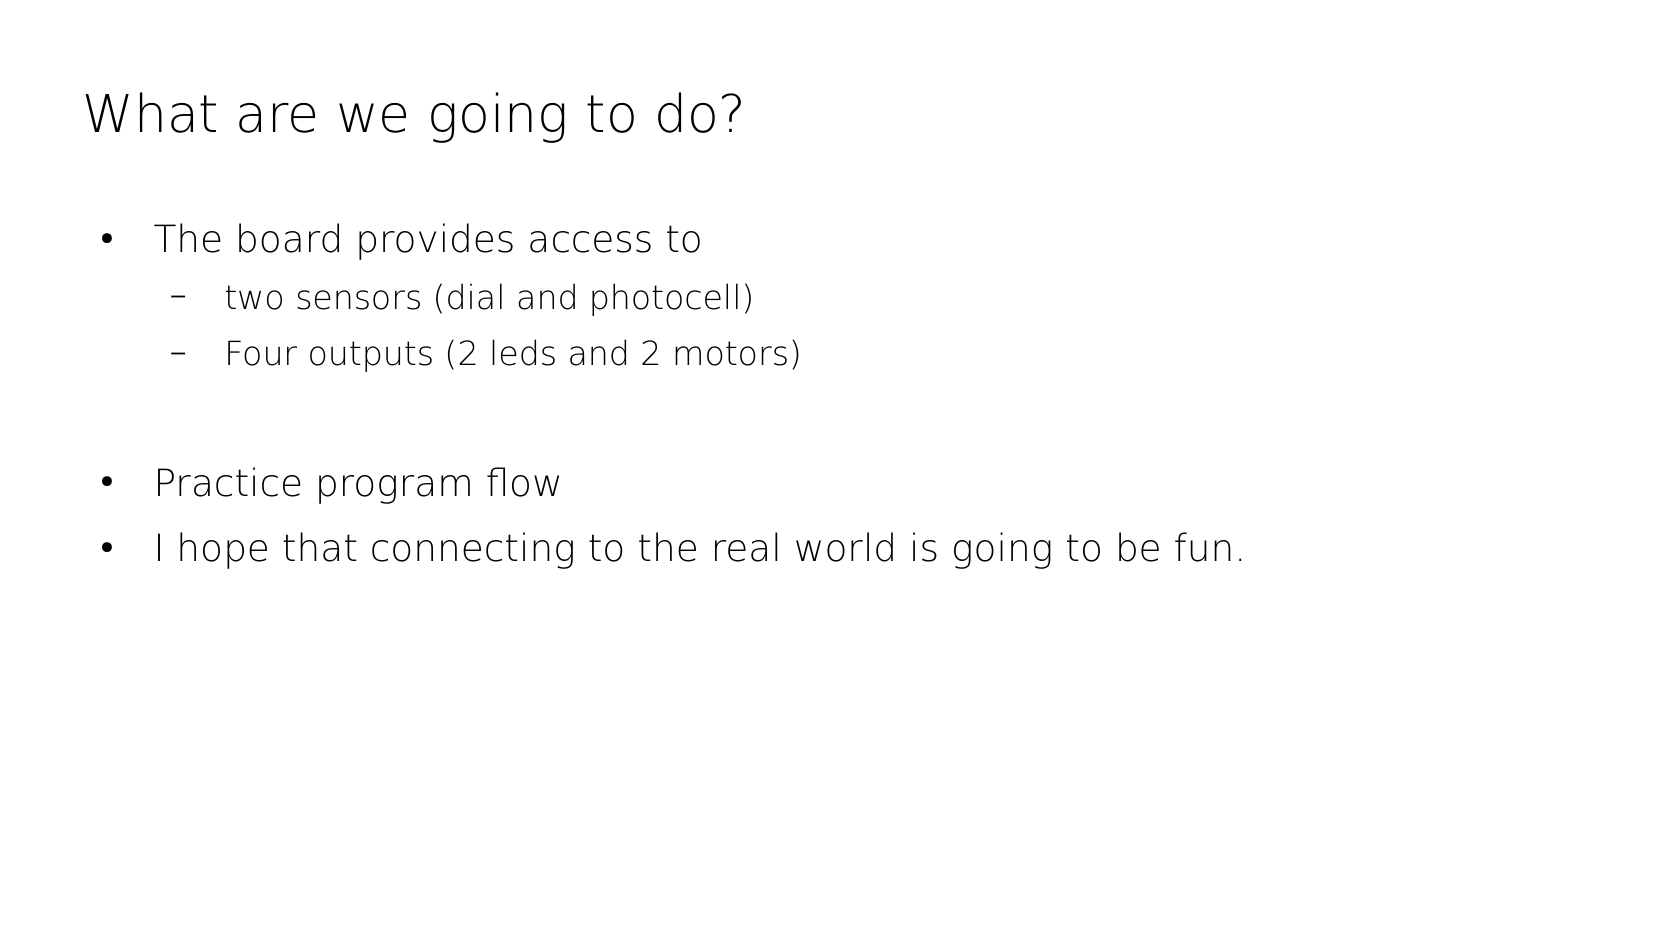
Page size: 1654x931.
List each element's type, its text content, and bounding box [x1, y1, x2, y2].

title What are we going to do? [82, 37, 1571, 193]
list The board provides access to two sensors (dial and photocell) Four outputs (2 leds and 2 motors) Practice program flow I hope that connecting to the real world is going to be fun. [82, 217, 1571, 758]
